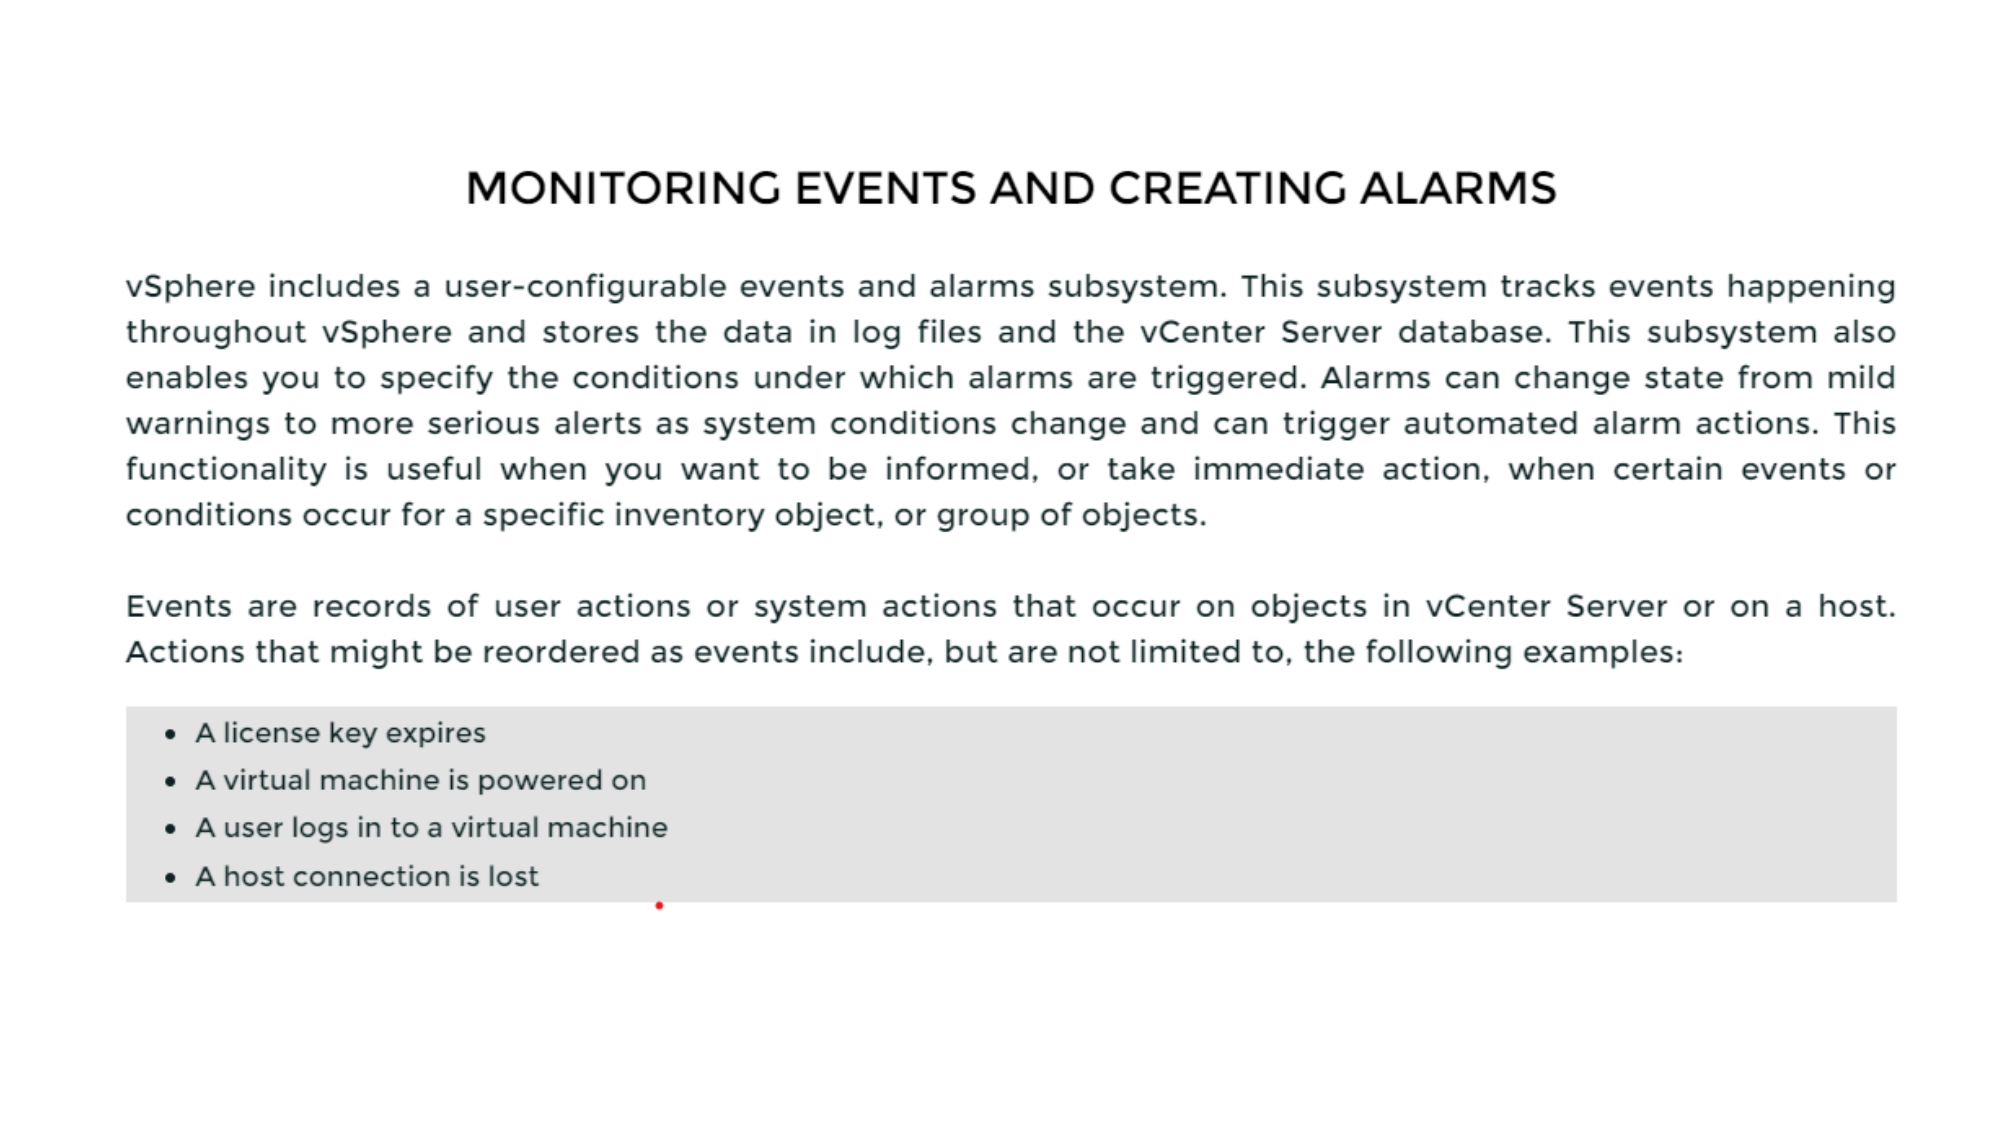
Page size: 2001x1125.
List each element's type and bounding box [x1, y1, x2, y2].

picture [120, 160, 1938, 932]
